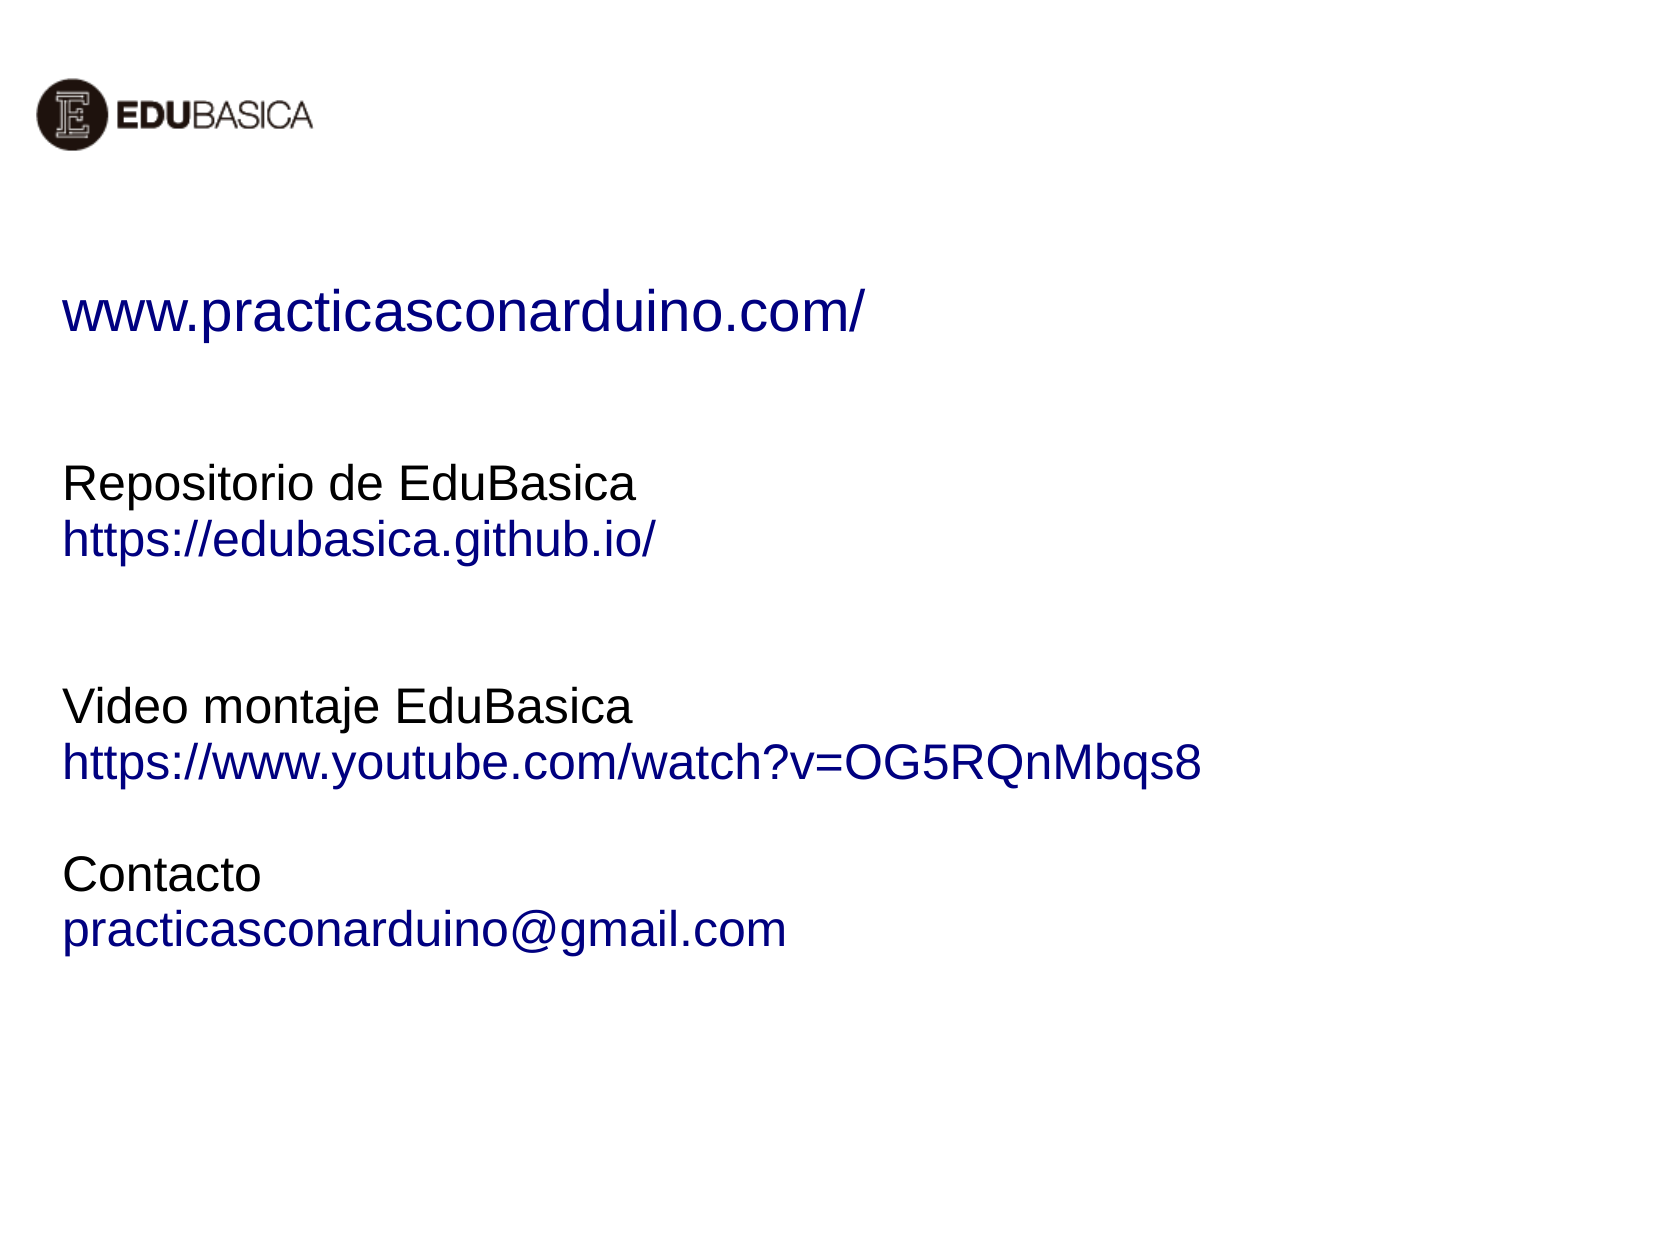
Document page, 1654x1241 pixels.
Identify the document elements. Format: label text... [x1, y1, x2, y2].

picture [35, 77, 316, 154]
text_box www.practicasconarduino.com/ Repositorio de EduBasica https://edubasica.github.io/ Video montaje EduBasica https://www.youtube.com/watch?v=OG5RQnMbqs8 Contacto practicasconarduino@gmail.com [47, 271, 1619, 1069]
